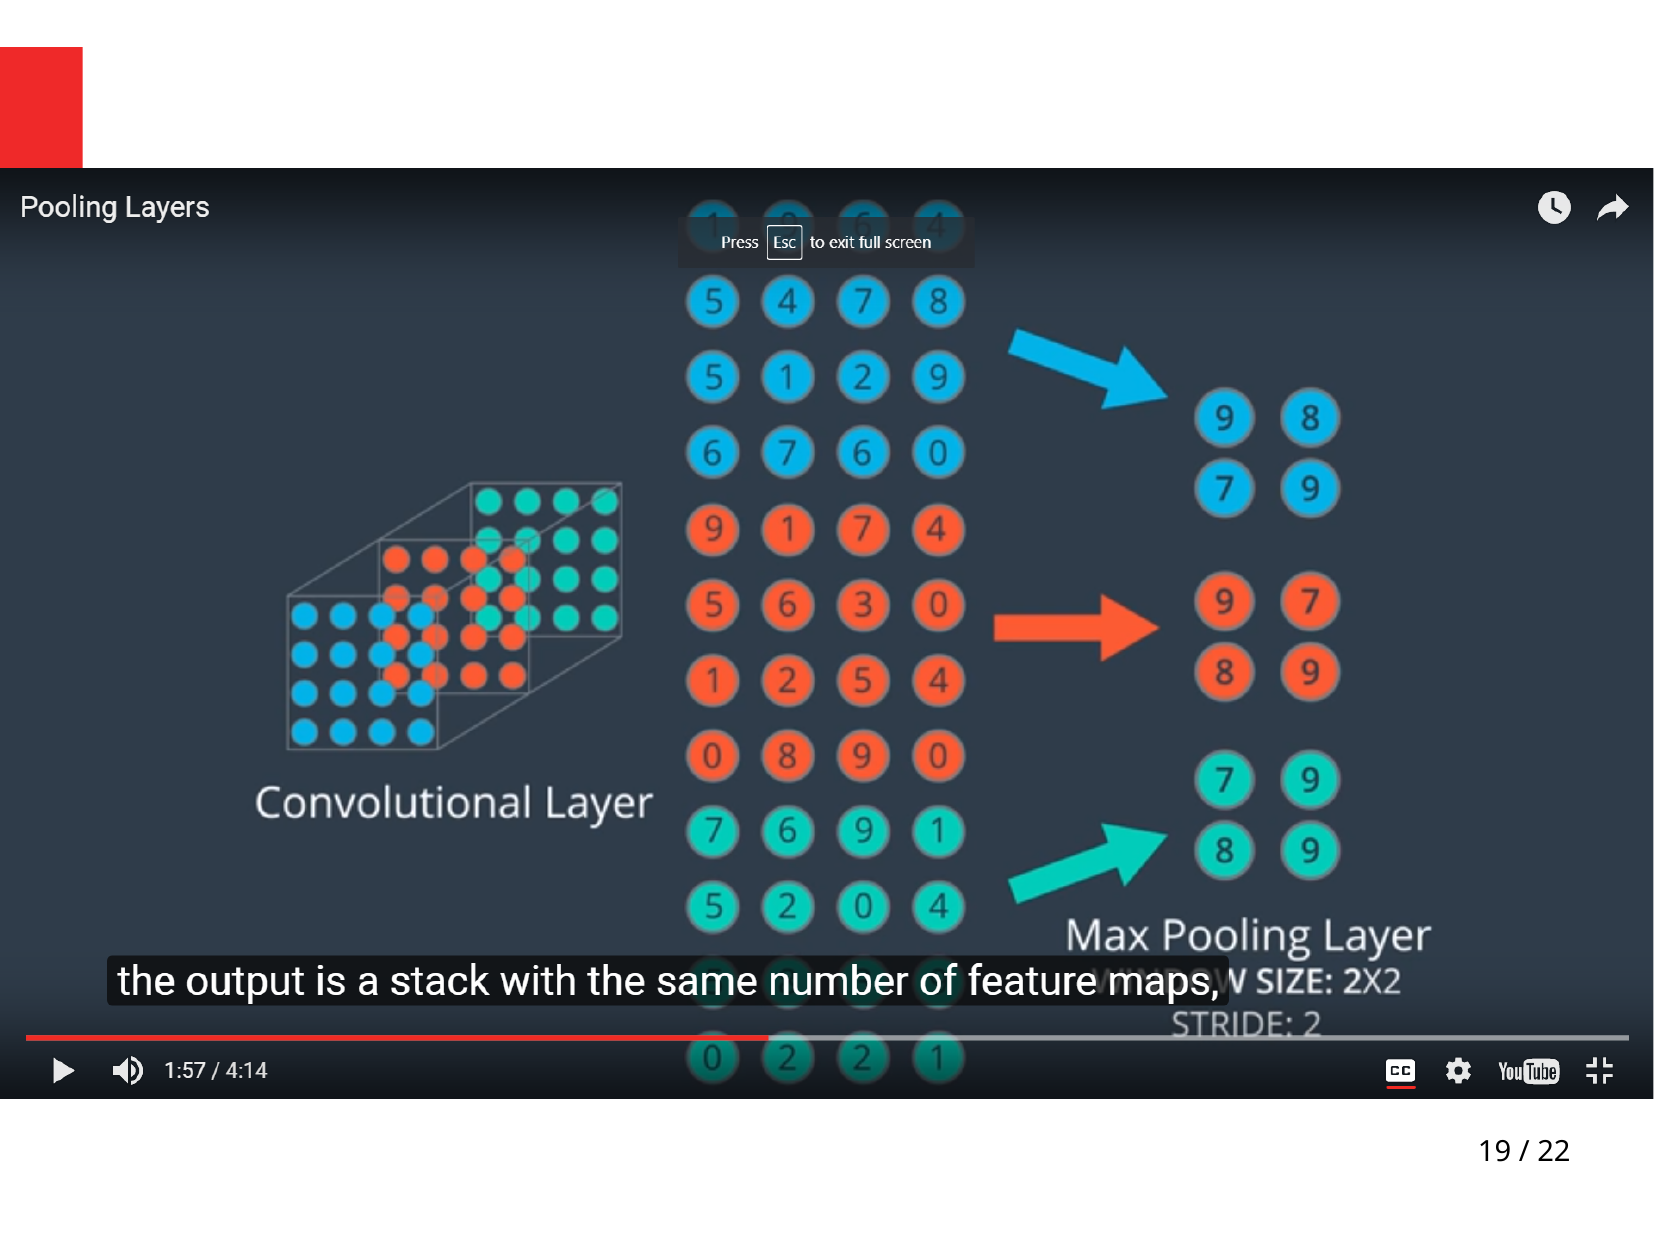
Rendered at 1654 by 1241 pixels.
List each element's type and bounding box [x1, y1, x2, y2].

picture [0, 168, 1654, 1099]
